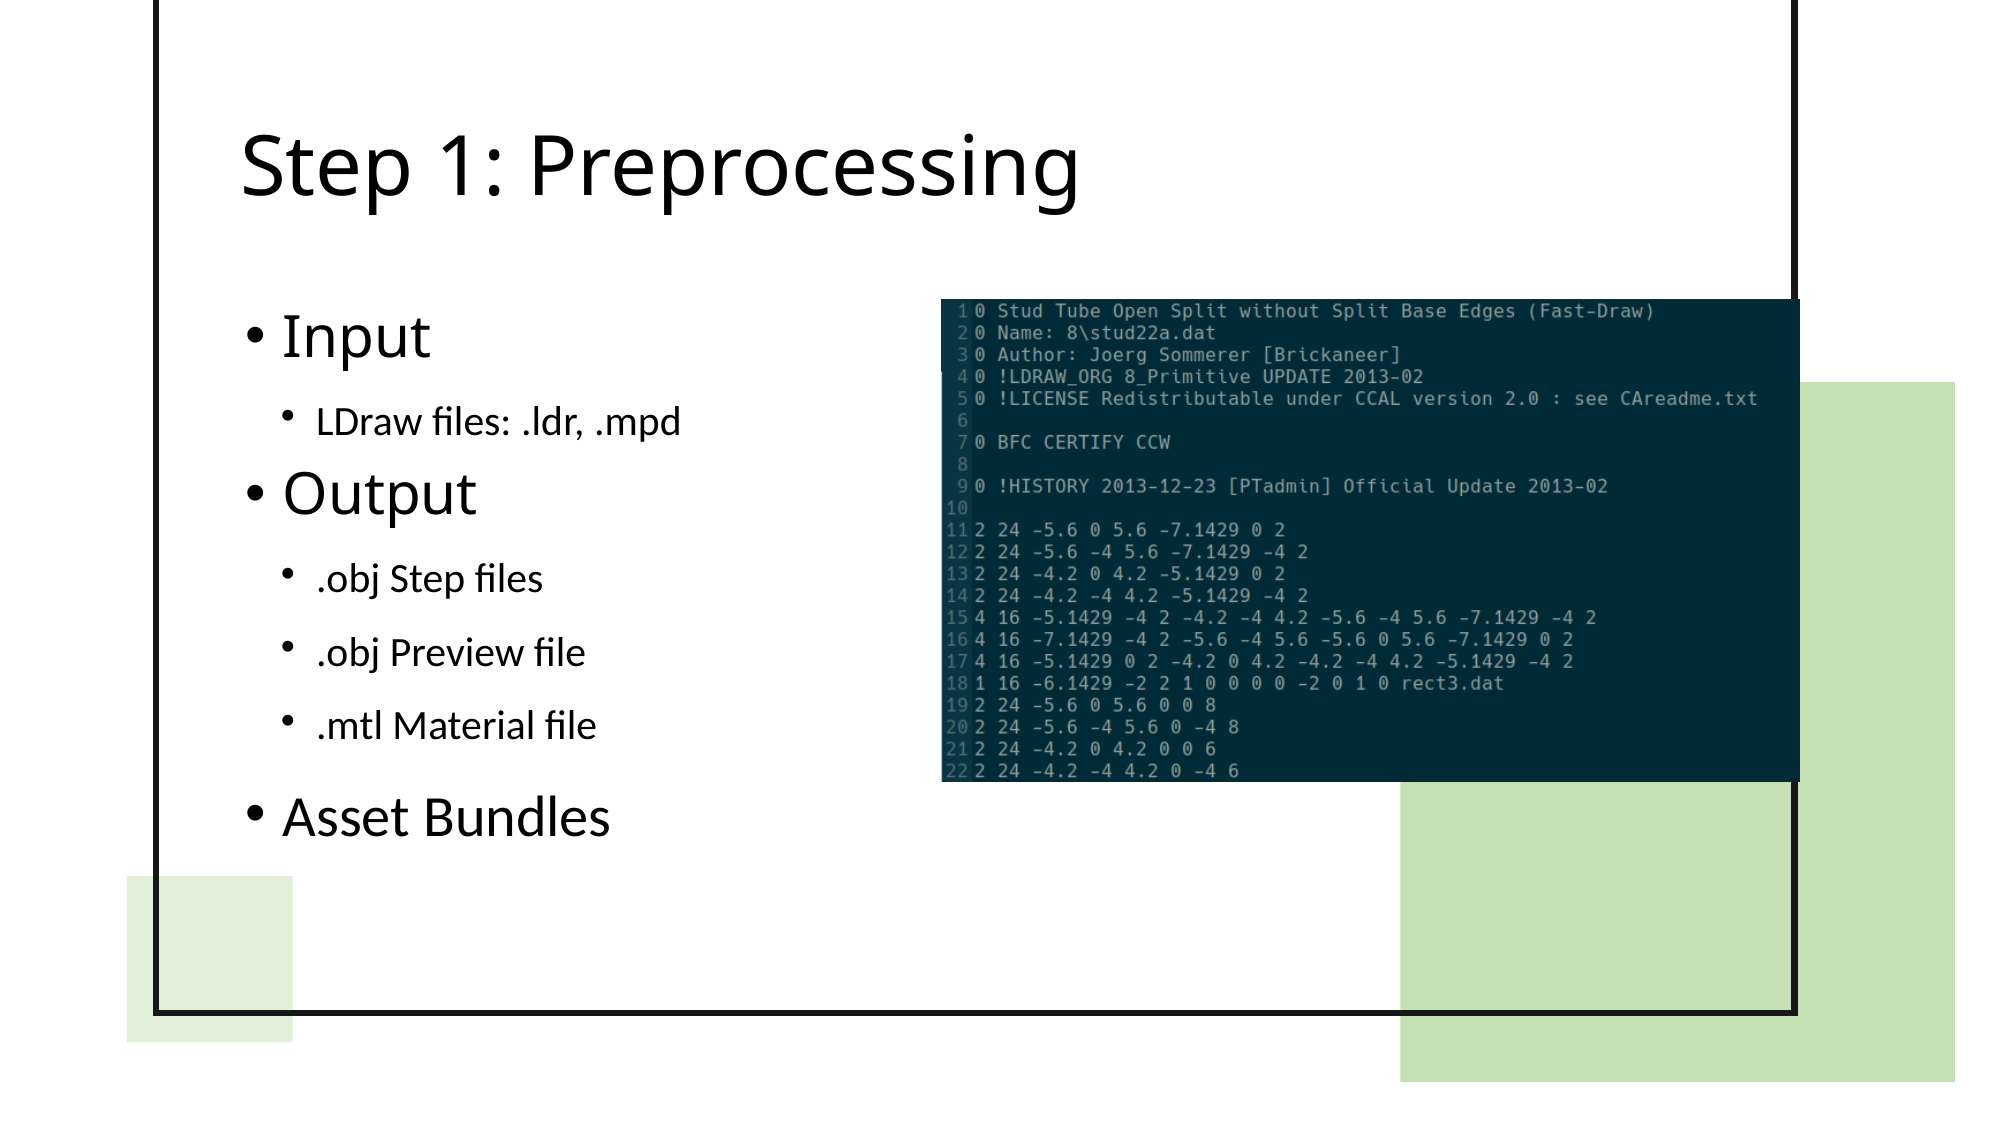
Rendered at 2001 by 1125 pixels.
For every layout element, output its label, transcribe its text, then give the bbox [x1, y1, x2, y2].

picture [1114, 304, 1123, 317]
picture [1010, 633, 1019, 645]
picture [1184, 654, 1192, 667]
picture [1564, 633, 1572, 645]
picture [1138, 351, 1146, 364]
picture [975, 348, 984, 361]
picture [1276, 654, 1284, 667]
picture [1103, 435, 1111, 448]
picture [1161, 611, 1169, 617]
picture [1275, 676, 1284, 689]
picture [1564, 479, 1572, 492]
picture [1045, 764, 1054, 777]
picture [1023, 479, 1030, 492]
picture [1115, 326, 1134, 339]
picture [1299, 308, 1307, 317]
picture [1414, 395, 1422, 404]
picture [1173, 395, 1180, 404]
picture [1507, 392, 1515, 398]
picture [1012, 392, 1019, 405]
text_box Input LDraw files: .ldr, .mpd Output .obj Step files .obj Preview file .mtl Material file Asset Bundles [230, 299, 1955, 1013]
picture [999, 304, 1007, 317]
picture [1495, 654, 1503, 667]
picture [1370, 479, 1376, 492]
picture [1379, 676, 1388, 689]
picture [1103, 611, 1111, 624]
picture [1045, 351, 1053, 361]
picture [1056, 304, 1066, 317]
picture [1565, 307, 1572, 317]
picture [1299, 545, 1307, 558]
picture [1507, 399, 1514, 405]
picture [1068, 698, 1077, 711]
picture [1070, 654, 1076, 667]
picture [1114, 351, 1123, 361]
picture [977, 676, 984, 689]
picture [1218, 523, 1226, 536]
picture [1206, 676, 1215, 689]
picture [1311, 676, 1319, 684]
picture [1080, 304, 1088, 317]
picture [1402, 370, 1411, 383]
picture [1045, 567, 1054, 580]
picture [1414, 611, 1422, 624]
picture [1334, 654, 1342, 667]
picture [1358, 479, 1364, 492]
picture [1380, 370, 1388, 383]
picture [1126, 545, 1134, 558]
picture [1404, 680, 1411, 689]
picture [1324, 478, 1329, 495]
picture [1114, 567, 1123, 580]
picture [1356, 351, 1365, 361]
picture [1092, 329, 1099, 339]
picture [1011, 720, 1019, 733]
picture [1012, 370, 1030, 383]
picture [1346, 370, 1353, 383]
picture [1196, 304, 1203, 317]
picture [1149, 326, 1157, 339]
picture [1103, 479, 1111, 492]
picture [1208, 545, 1215, 558]
picture [1679, 392, 1711, 405]
picture [1403, 633, 1411, 645]
picture [1483, 307, 1503, 320]
picture [1045, 611, 1053, 624]
picture [1000, 589, 1007, 602]
picture [1126, 370, 1134, 383]
picture [1461, 304, 1468, 317]
picture [1206, 742, 1215, 755]
picture [1276, 611, 1284, 623]
picture [1449, 654, 1457, 667]
picture [1023, 392, 1030, 405]
picture [1207, 654, 1215, 667]
picture [1045, 479, 1054, 492]
picture [1011, 351, 1019, 361]
picture [1382, 479, 1388, 492]
picture [1219, 351, 1226, 361]
picture [976, 567, 984, 580]
picture [999, 698, 1007, 711]
picture [1460, 479, 1480, 495]
picture [999, 348, 1008, 361]
picture [1068, 435, 1077, 448]
picture [1368, 654, 1376, 667]
picture [1115, 523, 1123, 536]
picture [1219, 392, 1225, 405]
picture [1218, 545, 1227, 558]
picture [1000, 611, 1007, 624]
picture [1208, 589, 1215, 602]
picture [1126, 307, 1134, 320]
picture [1058, 351, 1065, 360]
picture [1356, 611, 1365, 624]
picture [1266, 347, 1271, 364]
picture [1495, 633, 1503, 645]
picture [1276, 589, 1284, 602]
picture [1496, 677, 1502, 689]
picture [1252, 567, 1261, 580]
picture [1068, 523, 1077, 536]
picture [1080, 435, 1089, 448]
picture [1425, 395, 1434, 405]
picture [1011, 742, 1019, 755]
picture [1091, 307, 1100, 317]
picture [1471, 304, 1480, 317]
picture [976, 720, 984, 733]
picture [1229, 676, 1238, 689]
picture [999, 742, 1007, 755]
picture [1148, 722, 1157, 733]
picture [1138, 567, 1146, 580]
picture [1518, 611, 1526, 624]
picture [1276, 523, 1284, 536]
picture [1091, 348, 1098, 361]
picture [1276, 348, 1285, 361]
picture [1010, 589, 1019, 601]
picture [1241, 589, 1249, 602]
picture [1137, 307, 1146, 317]
picture [1252, 479, 1262, 492]
picture [1011, 698, 1019, 711]
picture [1358, 304, 1364, 317]
picture [1011, 523, 1019, 536]
picture [1195, 633, 1203, 645]
picture [1241, 479, 1249, 492]
picture [1564, 611, 1572, 623]
picture [1541, 654, 1549, 667]
picture [976, 654, 984, 667]
picture [1668, 395, 1676, 405]
picture [1162, 373, 1169, 382]
picture [1334, 351, 1342, 361]
picture [1092, 633, 1099, 639]
picture [1033, 392, 1042, 405]
picture [1161, 676, 1169, 684]
picture [1554, 479, 1561, 492]
picture [1506, 483, 1515, 492]
picture [1427, 479, 1433, 492]
picture [1045, 698, 1053, 711]
picture [1518, 633, 1526, 645]
text_box Step 1: Preprocessing [225, 59, 1951, 277]
picture [1034, 479, 1042, 492]
picture [1299, 611, 1307, 624]
picture [1507, 307, 1514, 317]
picture [1264, 370, 1273, 383]
picture [1218, 633, 1226, 645]
picture [1022, 308, 1030, 317]
picture [1646, 395, 1653, 404]
picture [1195, 392, 1203, 404]
picture [1045, 435, 1053, 448]
picture [975, 370, 984, 383]
picture [1230, 373, 1238, 383]
picture [1252, 523, 1261, 536]
picture [1126, 589, 1134, 602]
picture [1220, 370, 1226, 383]
picture [1299, 370, 1308, 383]
picture [1506, 654, 1515, 667]
picture [1160, 742, 1169, 755]
picture [1391, 483, 1399, 492]
picture [1045, 742, 1054, 755]
picture [1103, 589, 1111, 602]
picture [1068, 742, 1076, 755]
picture [1483, 483, 1492, 492]
picture [1218, 567, 1226, 580]
picture [1241, 545, 1249, 558]
picture [1311, 483, 1319, 492]
picture [1195, 611, 1203, 623]
picture [1080, 654, 1088, 667]
picture [1405, 483, 1411, 492]
picture [1033, 304, 1042, 317]
picture [1229, 351, 1238, 361]
picture [1587, 395, 1595, 405]
picture [999, 523, 1007, 536]
picture [1183, 373, 1193, 382]
picture [976, 611, 984, 623]
picture [1564, 654, 1572, 667]
picture [1185, 392, 1191, 405]
picture [1162, 479, 1169, 492]
picture [1172, 304, 1180, 317]
picture [1229, 654, 1238, 667]
picture [1462, 392, 1468, 405]
picture [1045, 676, 1053, 689]
picture [1414, 483, 1422, 492]
picture [976, 633, 984, 645]
picture [1426, 680, 1434, 689]
picture [1276, 567, 1284, 580]
picture [1540, 479, 1549, 492]
picture [1529, 611, 1538, 624]
picture [999, 435, 1008, 448]
picture [1045, 523, 1053, 536]
picture [1161, 348, 1169, 361]
picture [1080, 611, 1088, 623]
picture [1092, 676, 1099, 684]
picture [1183, 742, 1192, 755]
picture [1241, 392, 1249, 404]
picture [1080, 479, 1088, 492]
picture [1334, 633, 1342, 645]
picture [1127, 351, 1134, 360]
picture [1542, 304, 1549, 317]
picture [1241, 373, 1249, 383]
picture [1252, 676, 1261, 689]
picture [1046, 633, 1053, 645]
picture [1438, 395, 1445, 404]
picture [1368, 392, 1376, 405]
picture [1253, 654, 1261, 667]
picture [975, 479, 984, 492]
picture [1207, 395, 1215, 404]
picture [1553, 307, 1561, 317]
picture [1254, 392, 1260, 404]
picture [1333, 676, 1342, 689]
picture [1264, 395, 1273, 405]
picture [1069, 308, 1076, 317]
picture [941, 299, 971, 783]
picture [1010, 676, 1019, 689]
picture [1010, 611, 1019, 624]
picture [1310, 370, 1319, 383]
picture [1092, 654, 1099, 667]
picture [1381, 351, 1388, 361]
picture [1425, 633, 1434, 645]
picture [1437, 307, 1445, 317]
picture [1137, 633, 1146, 645]
picture [1068, 764, 1076, 777]
picture [1000, 633, 1007, 645]
picture [1230, 589, 1238, 602]
picture [1207, 764, 1215, 777]
picture [1231, 478, 1236, 495]
picture [1138, 479, 1146, 492]
picture [1403, 304, 1422, 317]
picture [1022, 435, 1030, 448]
picture [1206, 567, 1215, 579]
picture [976, 523, 984, 536]
picture [1103, 764, 1111, 777]
picture [1230, 545, 1238, 558]
picture [1000, 676, 1007, 689]
picture [1588, 611, 1595, 624]
picture [1068, 720, 1077, 733]
picture [1149, 370, 1157, 382]
picture [1091, 567, 1100, 580]
picture [1393, 347, 1398, 364]
picture [1103, 720, 1111, 733]
picture [998, 326, 1007, 339]
picture [1171, 720, 1180, 733]
picture [1449, 676, 1457, 689]
picture [1739, 395, 1745, 404]
picture [1102, 654, 1111, 667]
picture [1056, 392, 1065, 404]
picture [1599, 479, 1607, 492]
picture [1356, 633, 1365, 645]
picture [1322, 370, 1330, 383]
picture [975, 326, 984, 339]
picture [1161, 392, 1168, 405]
picture [1311, 305, 1318, 317]
picture [1070, 611, 1076, 624]
picture [1138, 742, 1146, 755]
picture [1576, 304, 1583, 317]
picture [1045, 654, 1053, 667]
picture [1287, 370, 1296, 383]
picture [1174, 370, 1180, 383]
picture [1183, 351, 1215, 361]
picture [1011, 329, 1042, 339]
picture [976, 698, 984, 711]
picture [1148, 545, 1157, 558]
picture [1184, 589, 1192, 602]
picture [1115, 436, 1123, 448]
picture [1045, 589, 1053, 602]
picture [1255, 304, 1261, 317]
picture [1093, 435, 1099, 448]
picture [1138, 326, 1146, 339]
picture [1207, 523, 1215, 536]
picture [1000, 654, 1007, 667]
picture [1242, 351, 1249, 361]
picture [1392, 392, 1399, 405]
picture [1368, 351, 1376, 361]
picture [1345, 351, 1353, 361]
picture [1473, 654, 1480, 667]
picture [1091, 698, 1100, 711]
picture [999, 764, 1007, 777]
picture [1127, 479, 1134, 492]
picture [1370, 304, 1376, 317]
picture [1171, 764, 1180, 777]
picture [1287, 483, 1297, 492]
picture [1334, 304, 1342, 317]
picture [1056, 370, 1066, 383]
picture [1344, 479, 1353, 492]
picture [1010, 479, 1019, 492]
picture [1150, 589, 1157, 602]
picture [1207, 479, 1215, 492]
picture [1530, 479, 1538, 492]
picture [1092, 611, 1099, 617]
picture [1137, 523, 1146, 536]
picture [1172, 351, 1180, 361]
picture [1633, 392, 1642, 404]
picture [1183, 326, 1192, 339]
picture [1507, 633, 1515, 639]
picture [1068, 545, 1077, 558]
picture [1070, 633, 1076, 645]
picture [1149, 654, 1157, 667]
picture [1046, 545, 1053, 558]
picture [1219, 611, 1226, 624]
picture [999, 720, 1007, 733]
picture [1345, 307, 1353, 320]
picture [1391, 611, 1399, 623]
picture [1195, 479, 1203, 492]
picture [1045, 720, 1053, 733]
picture [1276, 545, 1284, 558]
picture [1083, 332, 1088, 340]
picture [1437, 611, 1445, 624]
picture [976, 764, 984, 777]
picture [1749, 392, 1756, 405]
picture [1656, 395, 1665, 405]
picture [1301, 483, 1307, 492]
picture [1011, 764, 1019, 777]
picture [1149, 764, 1157, 777]
picture [1160, 698, 1169, 711]
picture [1139, 392, 1145, 405]
picture [1540, 633, 1549, 645]
picture [1010, 567, 1019, 579]
picture [1310, 392, 1330, 405]
picture [1299, 589, 1307, 602]
picture [1137, 611, 1146, 623]
picture [1484, 395, 1492, 404]
picture [1379, 392, 1389, 404]
picture [1103, 545, 1111, 558]
picture [1632, 308, 1641, 317]
picture [976, 589, 984, 602]
picture [1496, 479, 1502, 492]
picture [1311, 351, 1318, 361]
picture [1726, 392, 1733, 405]
picture [1102, 392, 1112, 404]
picture [1483, 680, 1492, 689]
picture [1207, 698, 1215, 711]
picture [1529, 392, 1538, 405]
picture [975, 435, 984, 448]
picture [1011, 435, 1019, 448]
picture [1184, 307, 1192, 320]
picture [1197, 370, 1203, 383]
picture [1161, 618, 1168, 624]
picture [1335, 395, 1342, 404]
picture [1092, 618, 1099, 624]
picture [1046, 392, 1053, 405]
picture [1240, 308, 1251, 317]
picture [1057, 435, 1065, 448]
picture [1219, 304, 1226, 317]
picture [975, 304, 984, 317]
picture [1289, 351, 1295, 361]
picture [1298, 633, 1307, 645]
picture [999, 545, 1007, 558]
picture [1448, 479, 1457, 492]
picture [1091, 742, 1100, 755]
picture [1472, 395, 1480, 405]
picture [1230, 720, 1238, 733]
picture [1356, 370, 1365, 383]
picture [1506, 611, 1515, 623]
picture [1137, 435, 1146, 448]
picture [976, 545, 984, 558]
picture [1471, 676, 1480, 689]
picture [1091, 523, 1100, 536]
picture [1414, 654, 1422, 667]
picture [1265, 305, 1272, 317]
picture [1380, 304, 1387, 317]
picture [1056, 479, 1065, 492]
picture [1587, 479, 1595, 492]
picture [1253, 611, 1261, 623]
picture [1126, 720, 1134, 733]
picture [1276, 370, 1284, 382]
picture [1229, 764, 1238, 777]
picture [1102, 370, 1111, 383]
picture [1068, 479, 1076, 492]
picture [1161, 633, 1169, 639]
picture [1358, 676, 1365, 689]
picture [1301, 348, 1307, 361]
picture [1126, 764, 1134, 777]
picture [1172, 567, 1180, 580]
picture [1207, 326, 1214, 339]
picture [1172, 523, 1180, 536]
picture [1195, 329, 1203, 339]
picture [1229, 567, 1238, 580]
picture [1137, 698, 1146, 711]
picture [1103, 351, 1111, 361]
picture [1207, 370, 1214, 383]
picture [1218, 589, 1226, 602]
picture [1356, 392, 1365, 405]
picture [1438, 677, 1444, 689]
picture [1496, 611, 1503, 624]
picture [1413, 680, 1422, 689]
picture [1379, 633, 1388, 645]
picture [1598, 304, 1607, 317]
picture [1648, 305, 1652, 320]
picture [1288, 395, 1296, 404]
picture [975, 392, 984, 405]
picture [1011, 545, 1019, 558]
picture [1207, 720, 1215, 733]
picture [1485, 633, 1491, 645]
picture [1483, 654, 1491, 667]
picture [1069, 567, 1076, 580]
picture [1415, 370, 1422, 383]
picture [1276, 304, 1284, 317]
picture [1621, 392, 1630, 405]
picture [1622, 307, 1630, 317]
picture [1010, 654, 1019, 667]
picture [1196, 523, 1203, 536]
picture [1125, 654, 1134, 667]
picture [1114, 742, 1123, 755]
picture [999, 567, 1007, 580]
picture [1276, 633, 1284, 645]
picture [1287, 307, 1296, 317]
picture [1102, 676, 1111, 689]
picture [1299, 395, 1306, 404]
picture [1229, 523, 1238, 536]
picture [1611, 307, 1618, 317]
picture [1183, 698, 1192, 711]
picture [1310, 654, 1319, 667]
picture [1230, 395, 1238, 404]
picture [1080, 392, 1088, 405]
picture [1472, 611, 1480, 623]
picture [1115, 698, 1123, 711]
picture [1185, 676, 1192, 689]
picture [1172, 479, 1180, 492]
picture [1114, 479, 1123, 492]
picture [1023, 348, 1030, 361]
picture [1334, 611, 1342, 624]
picture [1091, 370, 1100, 382]
picture [1184, 545, 1192, 558]
picture [1034, 348, 1042, 361]
picture [1138, 676, 1146, 684]
picture [1080, 633, 1088, 645]
picture [1197, 567, 1203, 580]
picture [1069, 589, 1076, 602]
picture [1080, 676, 1088, 689]
picture [1079, 370, 1088, 383]
picture [1598, 395, 1607, 405]
picture [1103, 326, 1111, 339]
picture [1114, 392, 1134, 405]
picture [1033, 370, 1054, 383]
picture [1150, 395, 1157, 405]
picture [1391, 654, 1399, 667]
picture [1068, 326, 1076, 339]
picture [1149, 307, 1157, 317]
picture [1161, 329, 1169, 339]
picture [1264, 479, 1284, 492]
picture [1323, 348, 1330, 361]
picture [1369, 370, 1376, 383]
picture [1070, 676, 1076, 689]
picture [1068, 392, 1076, 405]
picture [1103, 633, 1111, 645]
picture [1253, 633, 1261, 645]
picture [976, 742, 984, 755]
picture [1011, 304, 1018, 317]
picture [1149, 435, 1170, 448]
